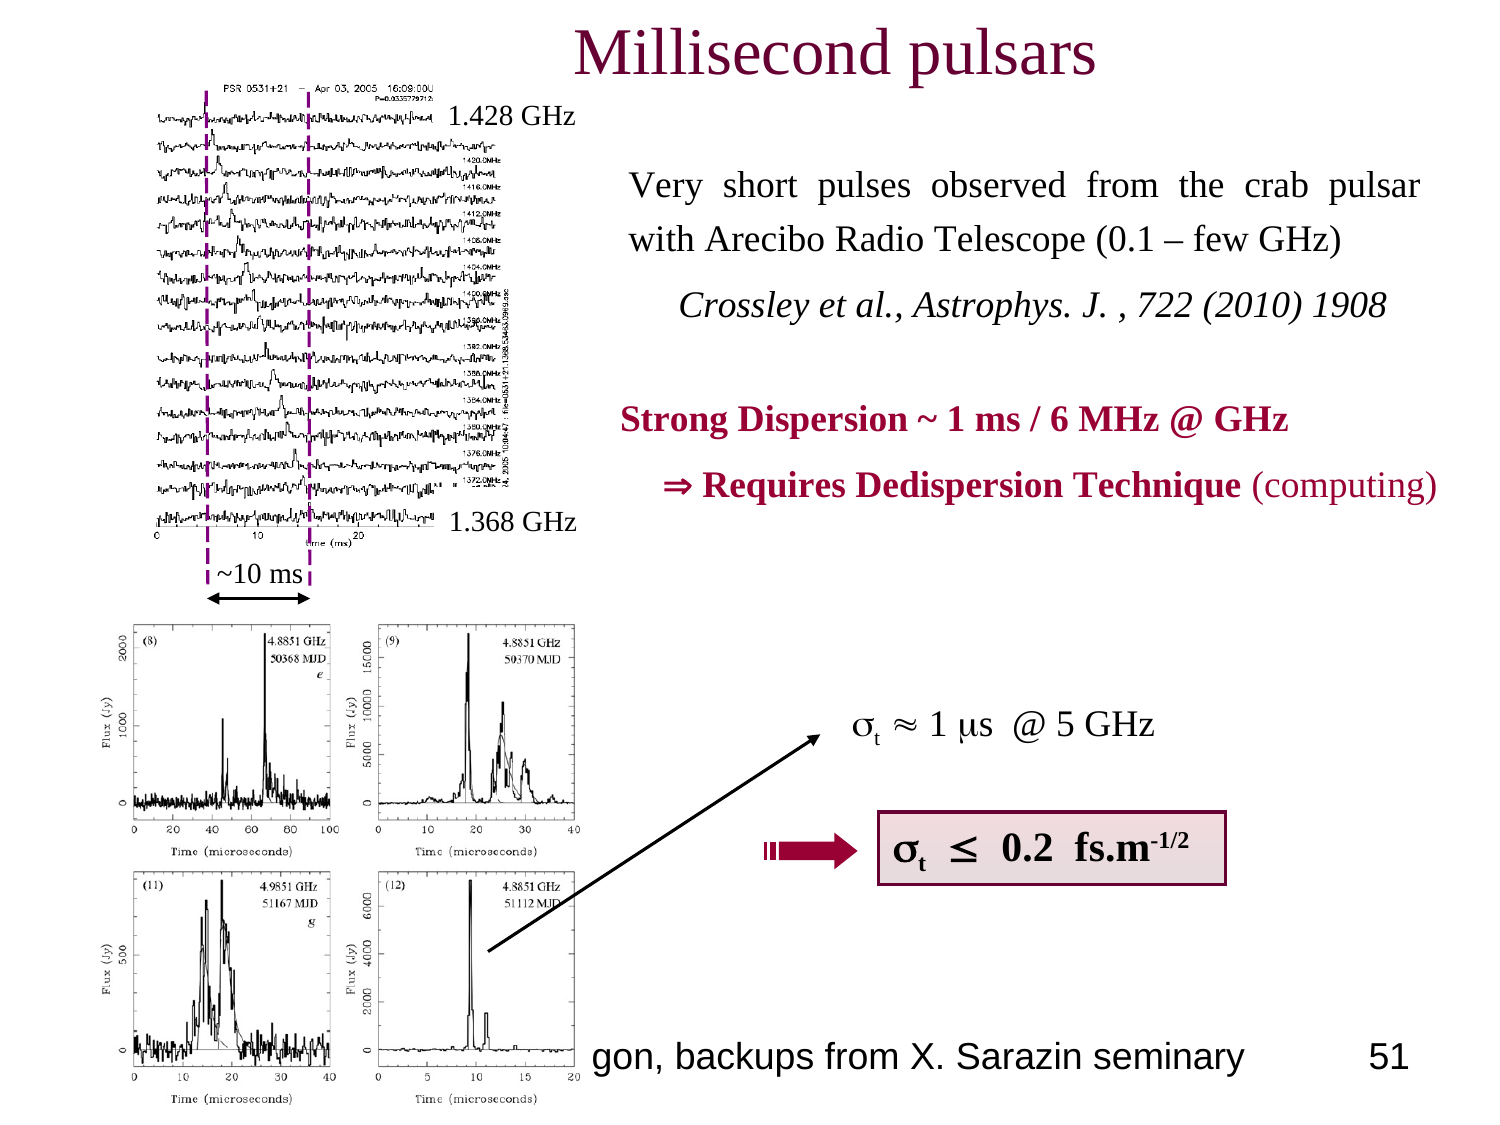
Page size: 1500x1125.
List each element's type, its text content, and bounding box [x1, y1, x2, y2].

picture [95, 616, 590, 1112]
text_box 1.368 GHz [433, 487, 593, 545]
text_box  Requires Dedispersion Technique (computing) [648, 443, 1453, 513]
picture [137, 74, 525, 556]
text_box 1.428 GHz [432, 81, 591, 139]
text_box Very short pulses observed from the crab pulsar with Arecibo Radio Telescope (0.1 – few GHz) [613, 142, 1436, 267]
text_box [778, 832, 858, 870]
text_box t  1 s @ 5 GHz [836, 680, 1171, 758]
text_box ~10 ms [202, 539, 319, 598]
text_box Strong Dispersion ~ 1 ms / 6 MHz @ GHz [605, 386, 1305, 448]
text_box t  0.2 fs.m-1/2 [878, 812, 1226, 885]
text_box Crossley et al., Astrophys. J. , 722 (2010) 1908 [663, 262, 1403, 333]
text_box Millisecond pulsars [558, 0, 1114, 96]
text_box [770, 842, 776, 860]
